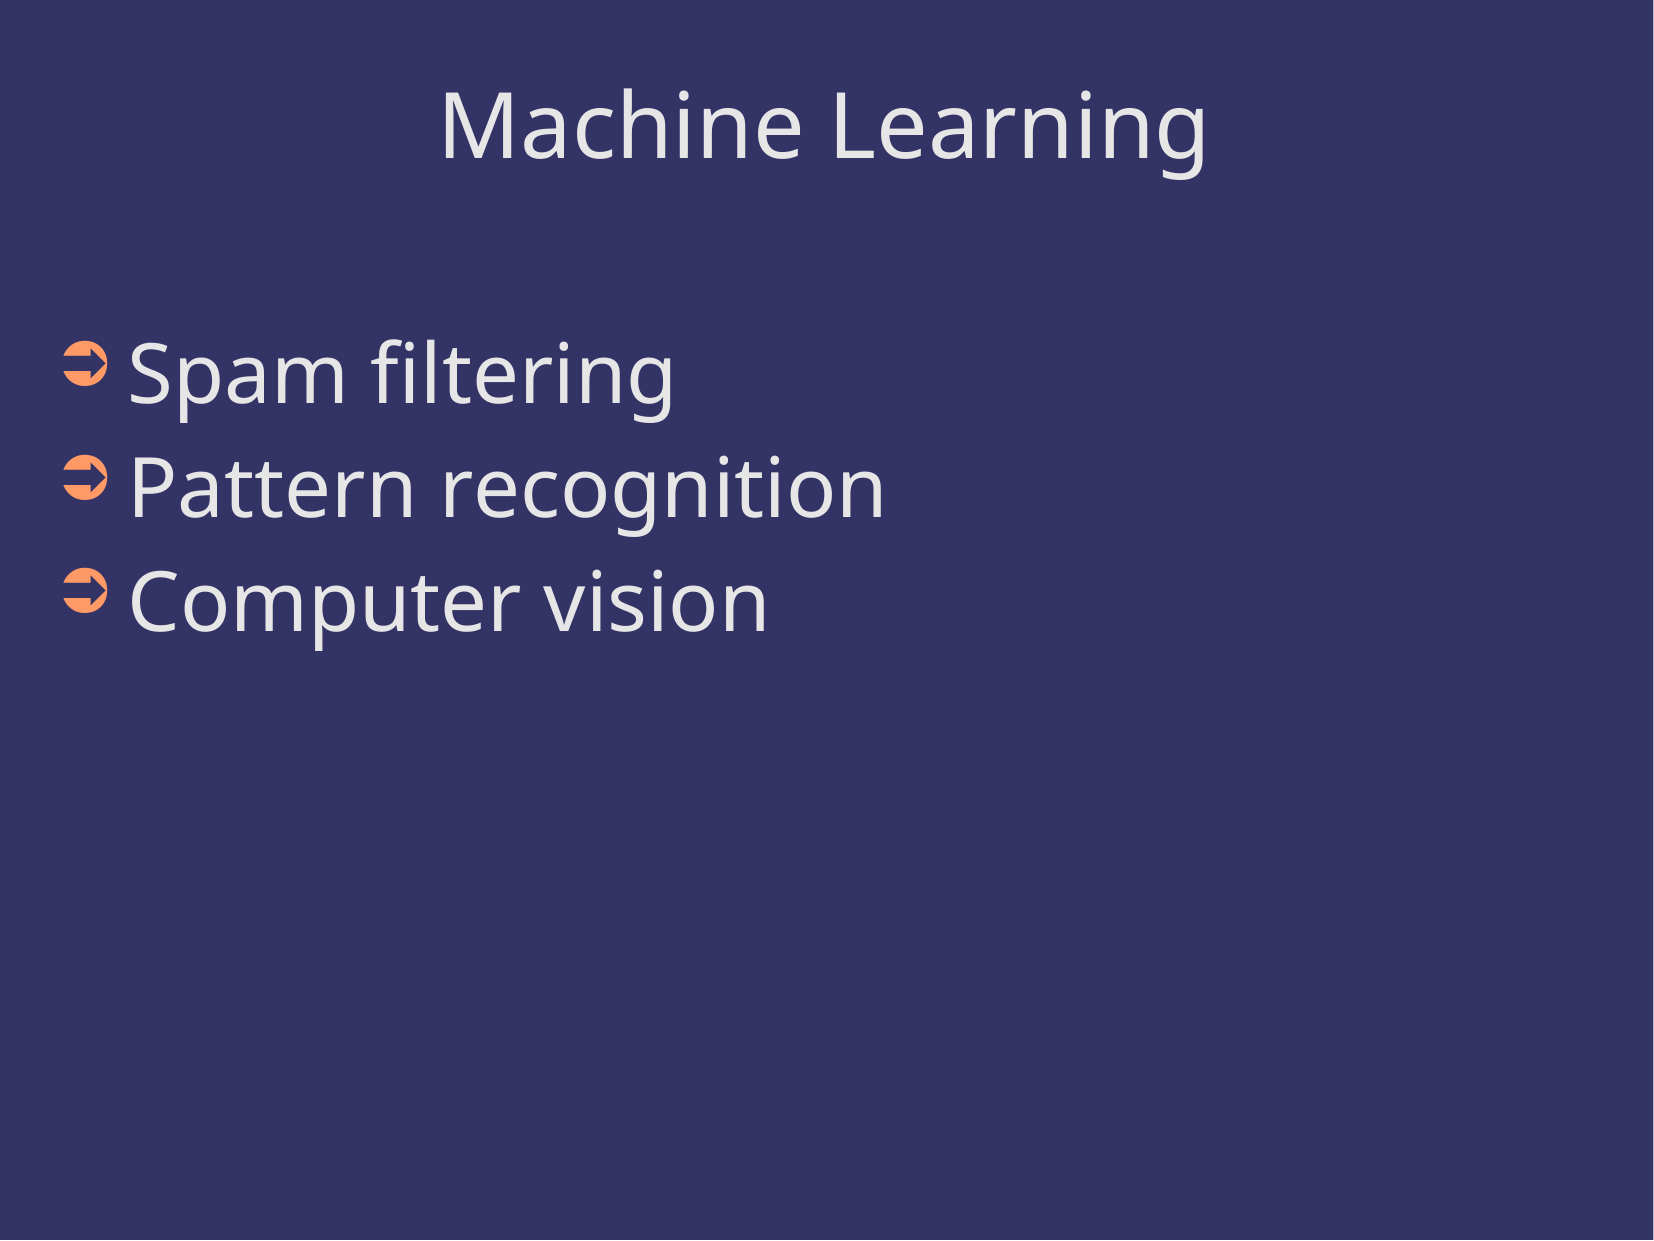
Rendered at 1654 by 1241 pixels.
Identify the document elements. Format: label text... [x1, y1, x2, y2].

list Spam filtering Pattern recognition Computer vision [45, 315, 1606, 676]
title Machine Learning [45, 19, 1606, 227]
